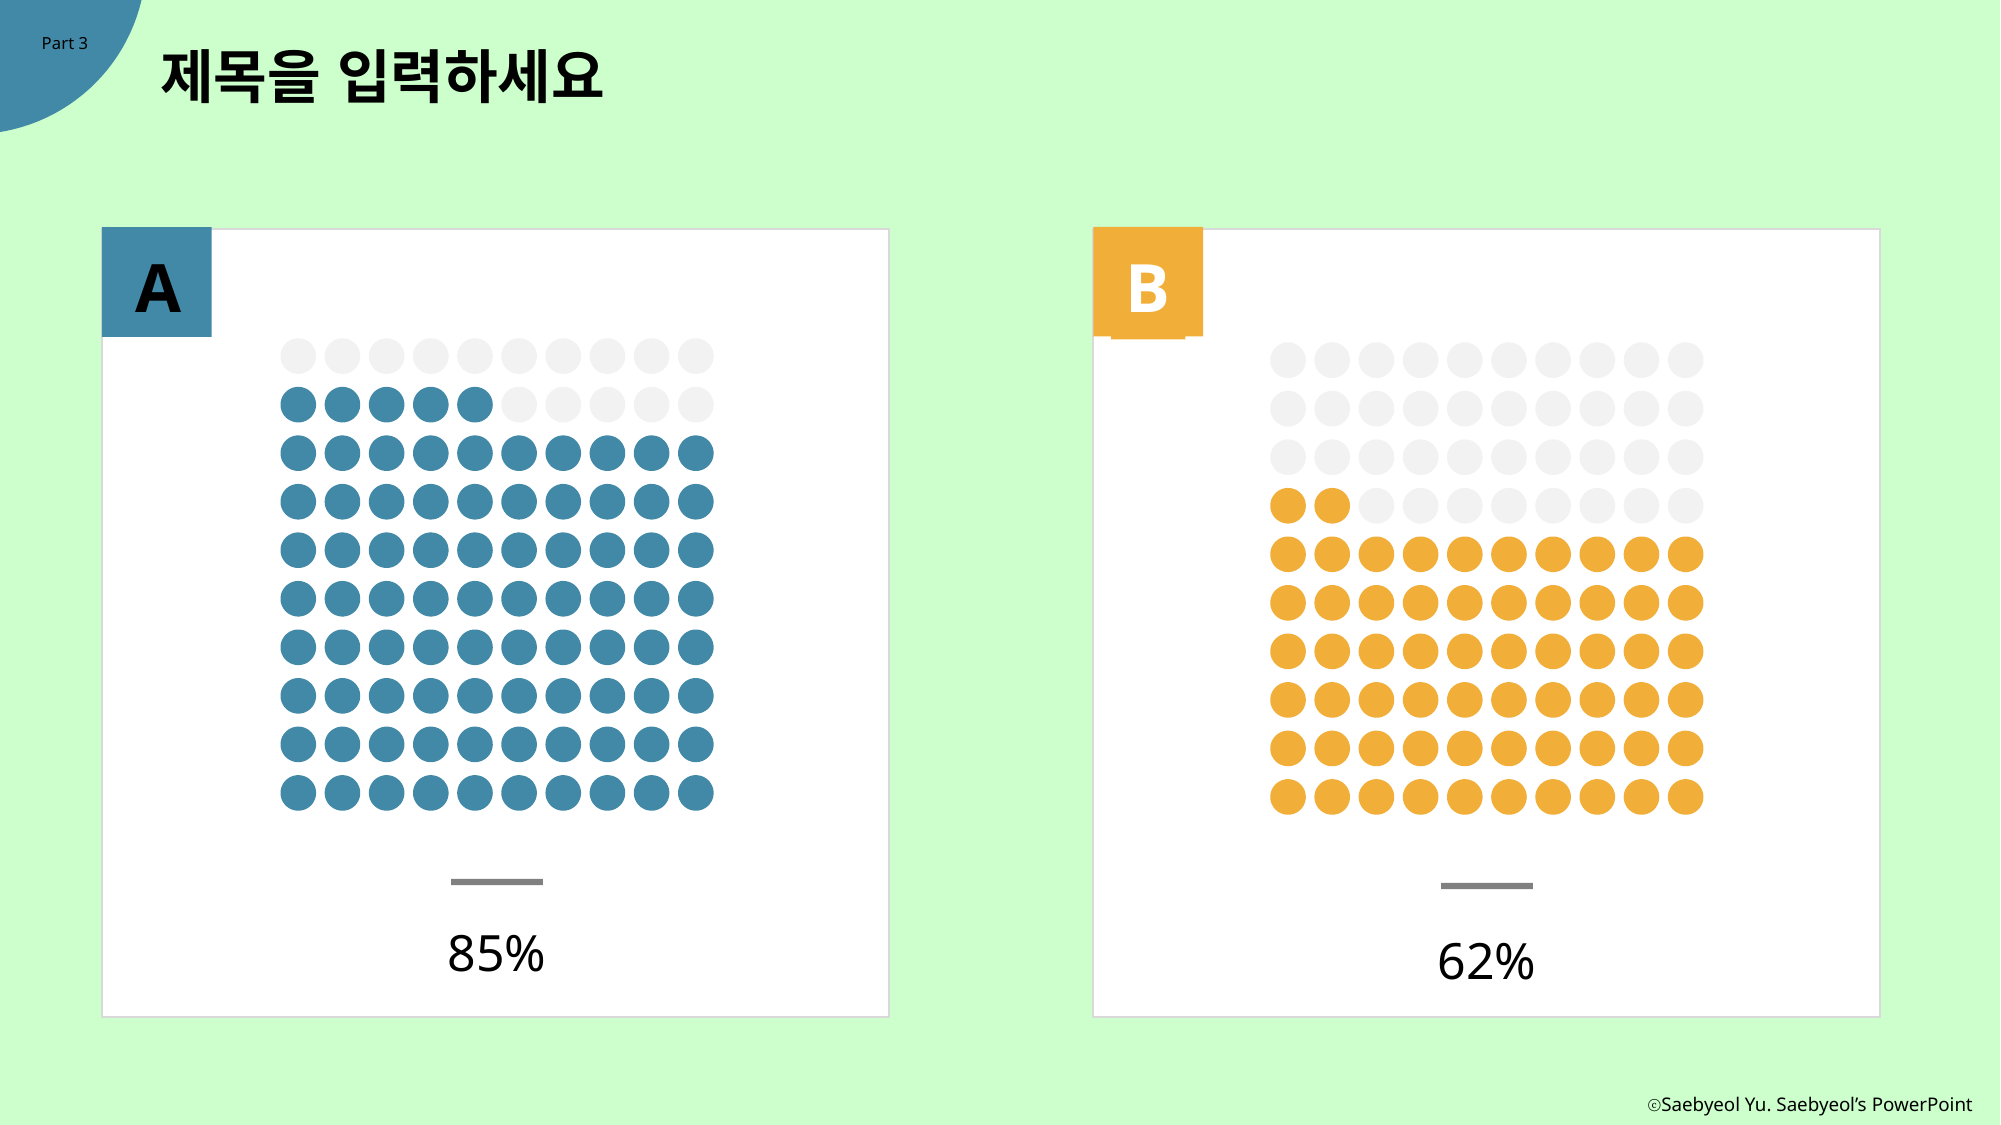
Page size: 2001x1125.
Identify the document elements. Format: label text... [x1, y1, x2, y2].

text_box Part 3 [26, 24, 103, 63]
text_box B [1111, 233, 1186, 340]
text_box [101, 227, 890, 1017]
text_box [0, 0, 142, 132]
text_box [1093, 226, 1881, 1017]
text_box 제목을 입력하세요 [145, 24, 620, 124]
text_box 62% [1422, 918, 1552, 1002]
text_box A [121, 234, 197, 340]
text_box 85% [432, 910, 562, 994]
